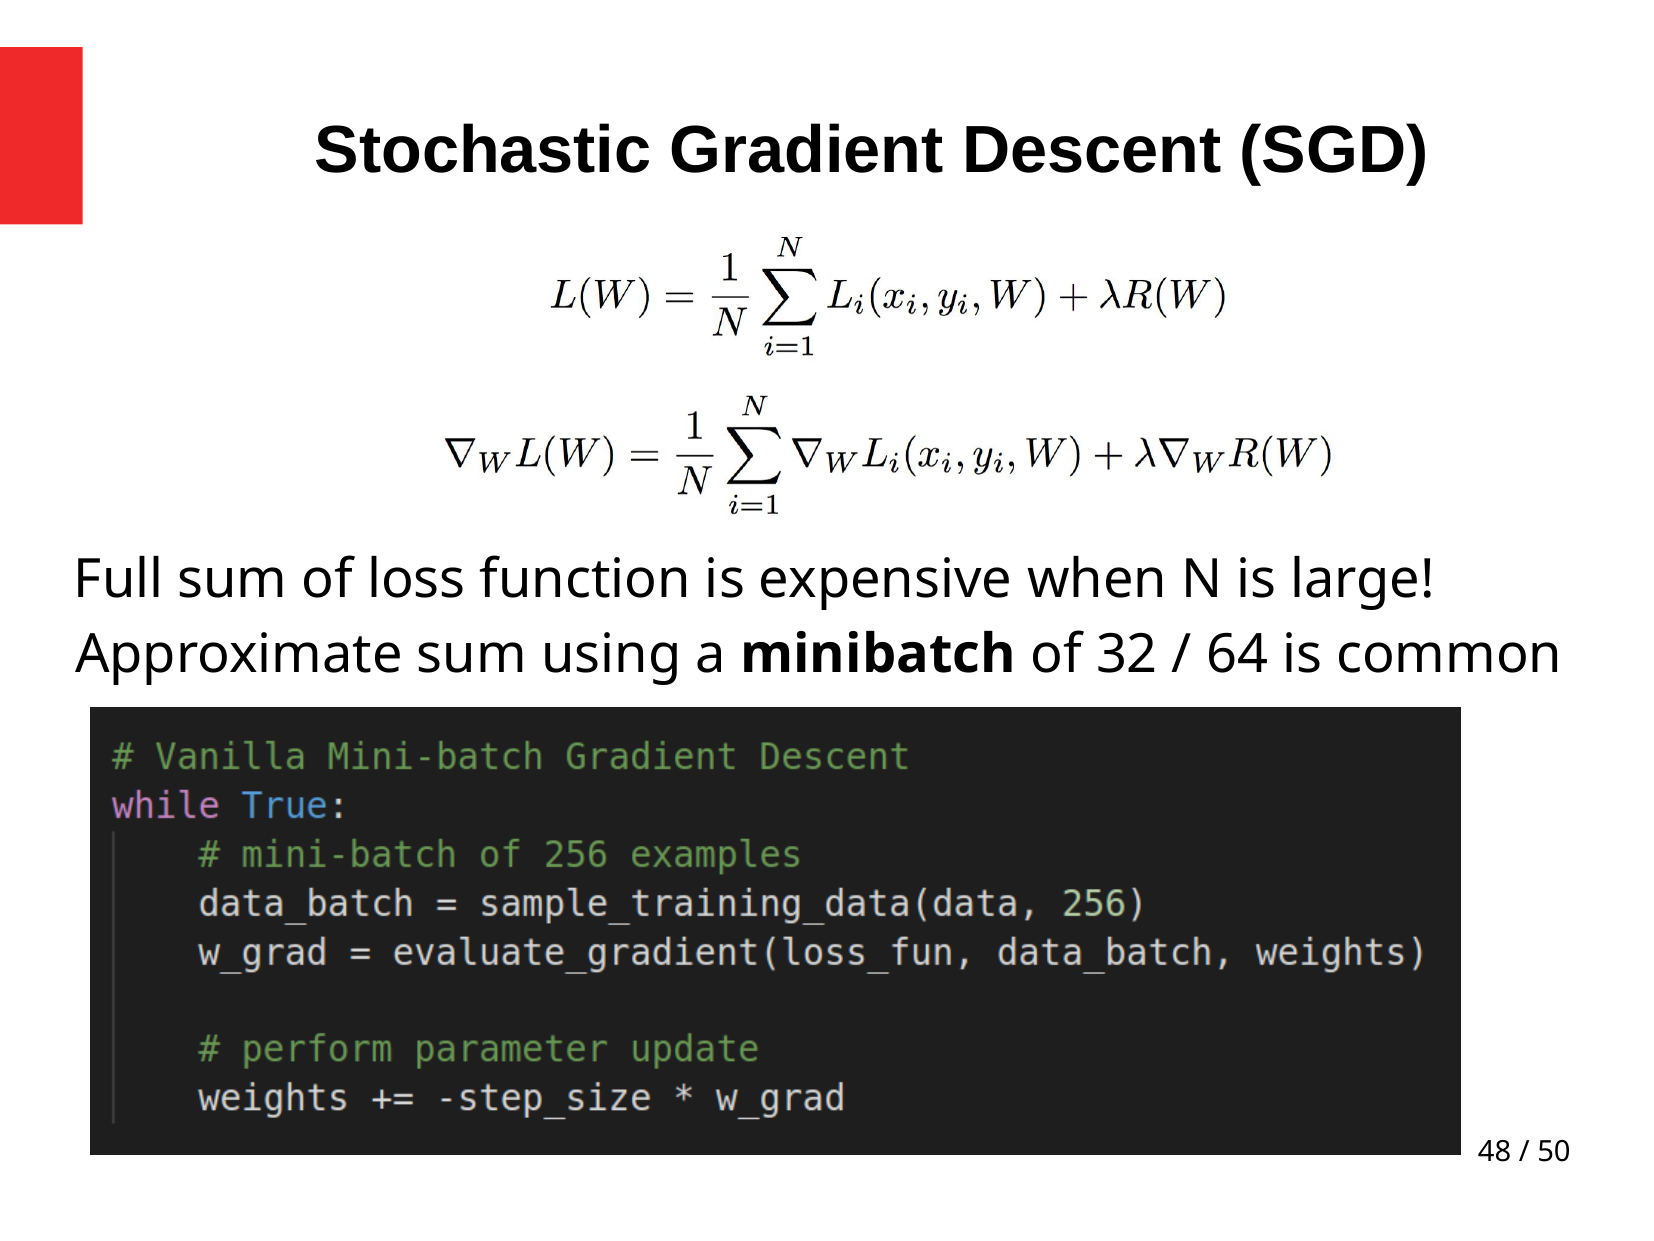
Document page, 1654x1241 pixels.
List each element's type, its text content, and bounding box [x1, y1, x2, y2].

picture [90, 707, 1461, 1156]
text_box Stochastic Gradient Descent (SGD) [300, 105, 1456, 200]
text_box Approximate sum using a minibatch of 32 / 64 is common [75, 614, 1510, 676]
picture [400, 230, 1351, 540]
text_box Full sum of loss function is expensive when N is large! [73, 540, 1396, 601]
